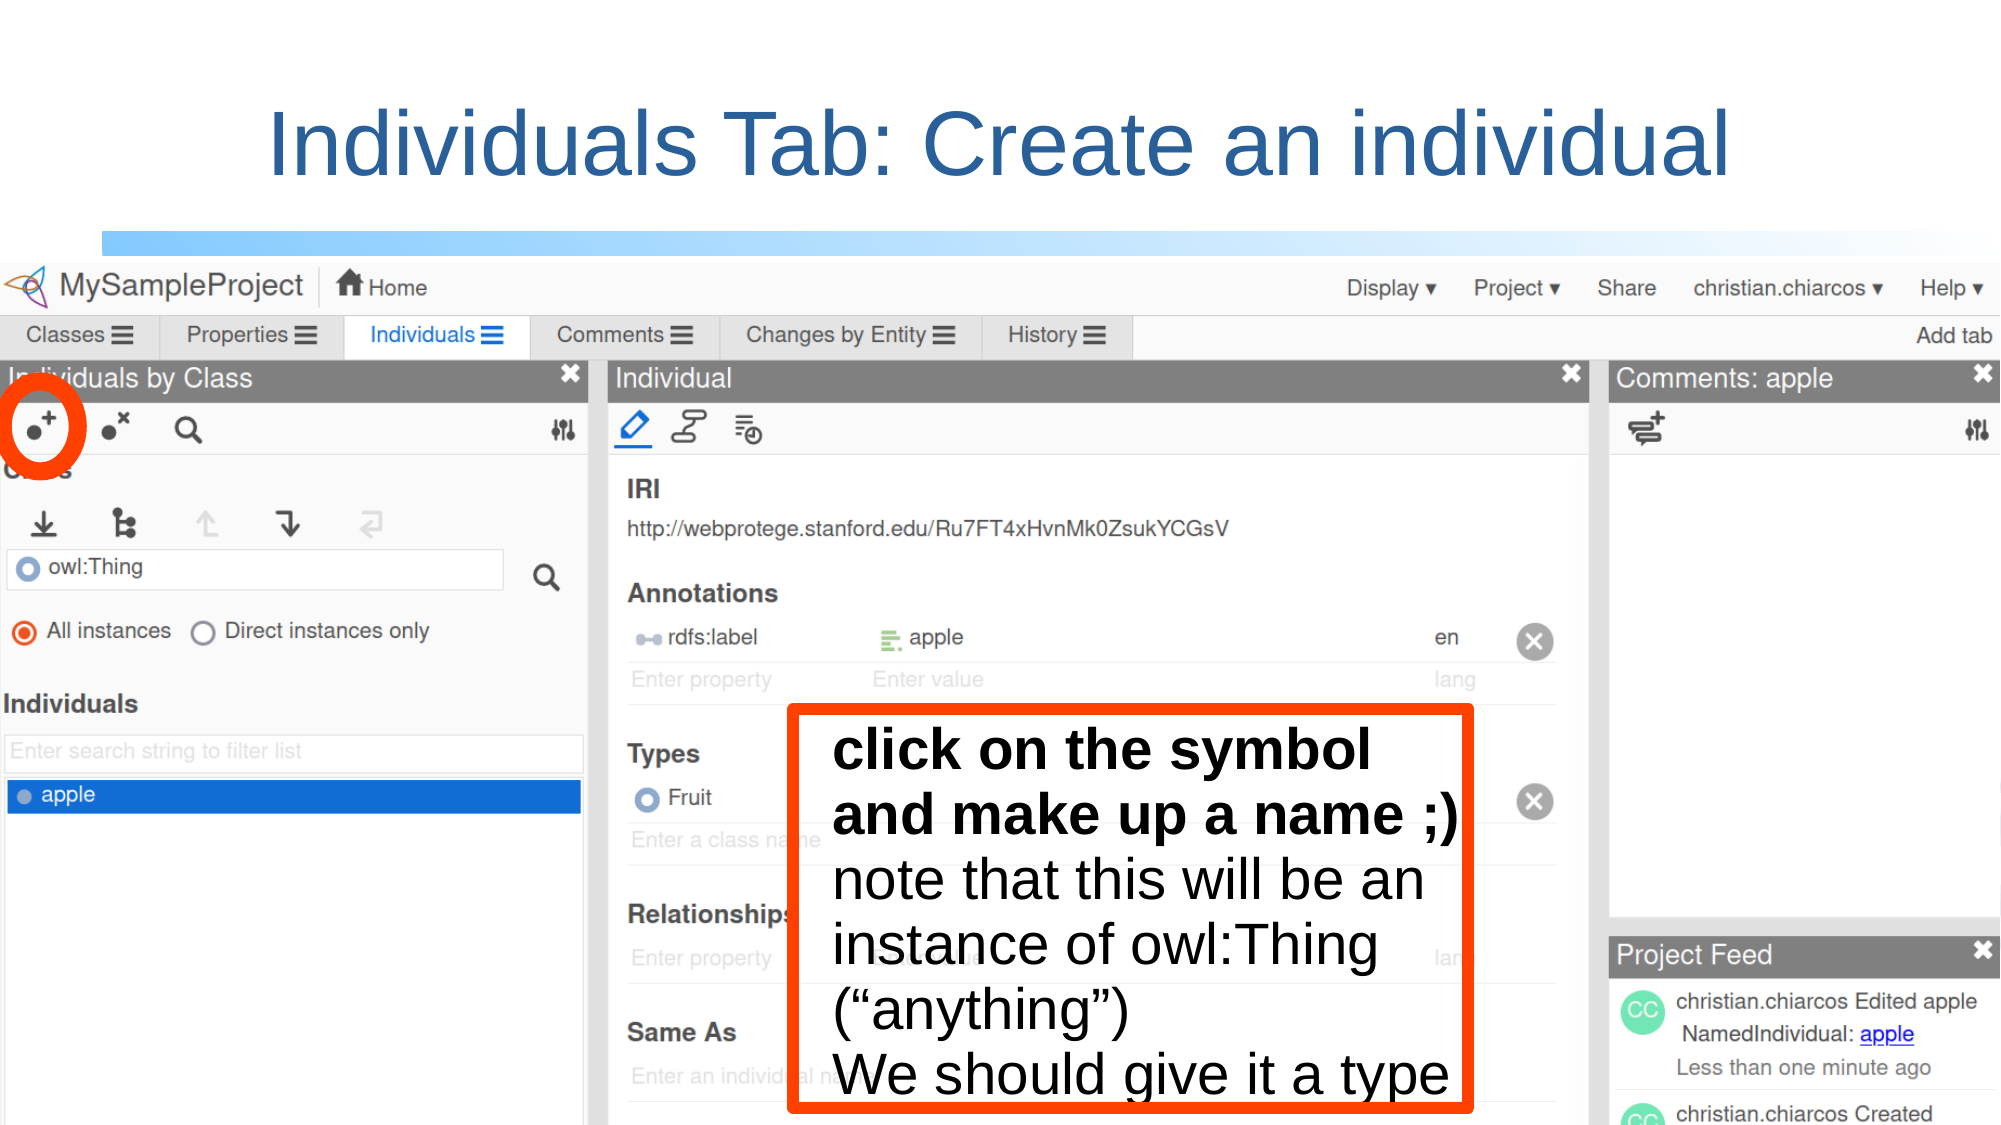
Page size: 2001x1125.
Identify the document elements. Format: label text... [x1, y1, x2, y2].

text_box [793, 709, 1469, 1108]
text_box click on the symbol and make up a name ;) note that this will be an instance of owl:Thing (“anything”) We should give it a type [817, 709, 1476, 1125]
title Individuals Tab: Create an individual [99, 45, 1900, 233]
picture [0, 263, 2001, 1125]
text_box [2, 381, 78, 472]
